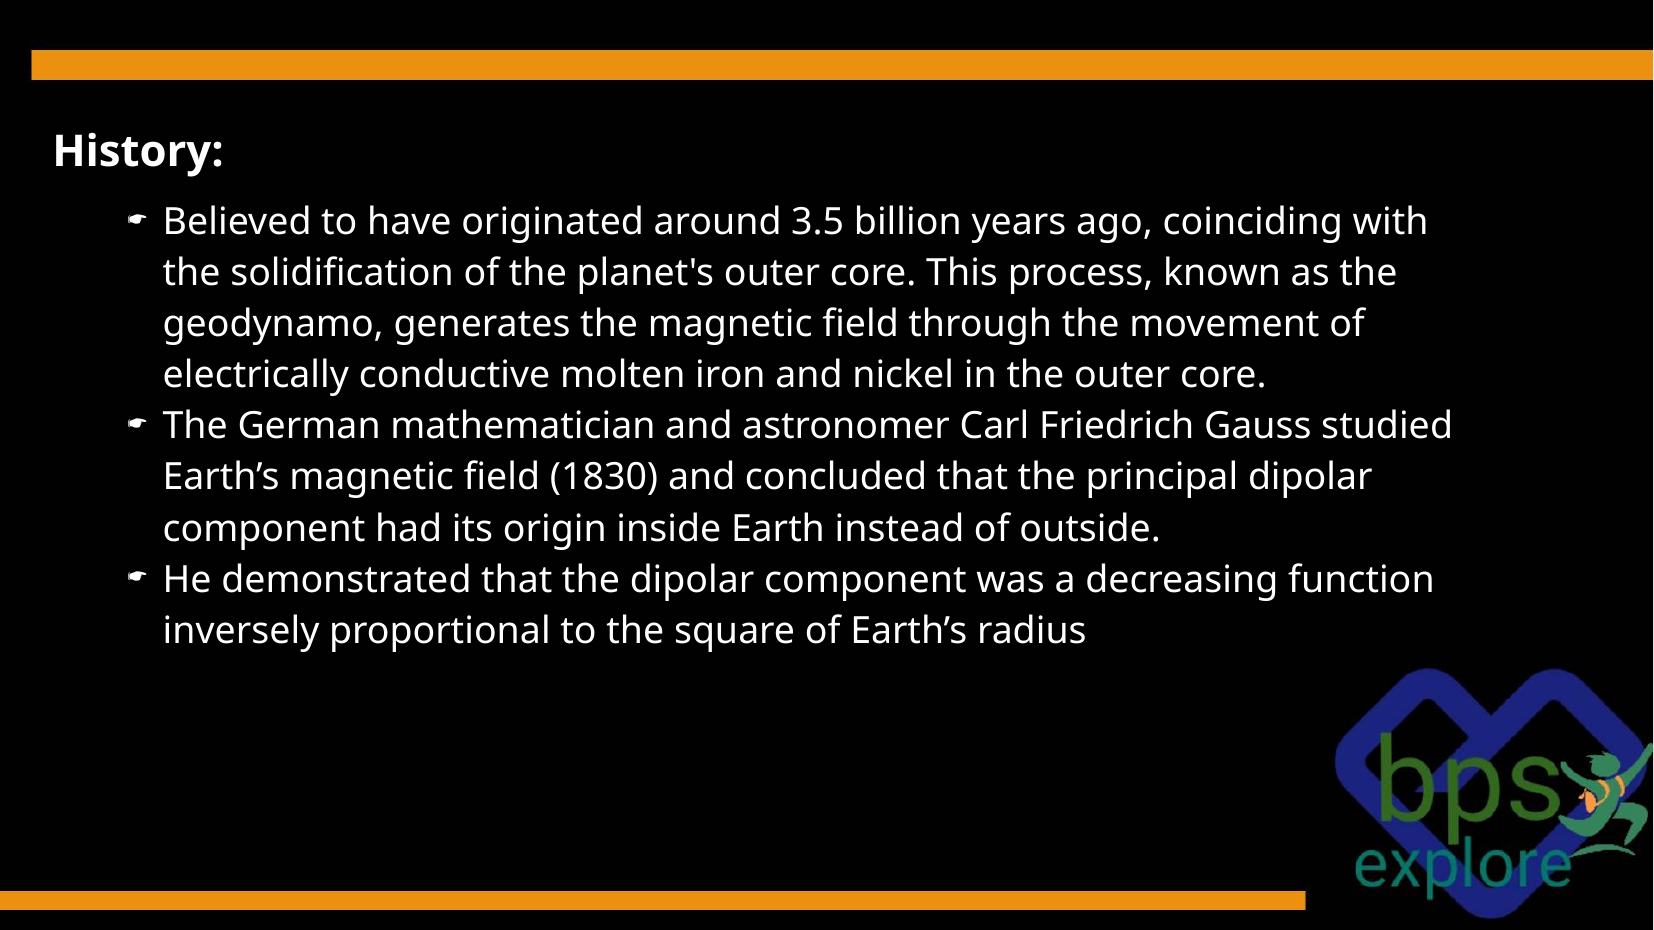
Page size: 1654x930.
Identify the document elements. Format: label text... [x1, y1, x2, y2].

text_box Believed to have originated around 3.5 billion years ago, coinciding with the solidification of the planet's outer core. This process, known as the geodynamo, generates the magnetic field through the movement of electrically conductive molten iron and nickel in the outer core. The German mathematician and astronomer Carl Friedrich Gauss studied Earth’s magnetic field (1830) and concluded that the principal dipolar component had its origin inside Earth instead of outside. He demonstrated that the dipolar component was a decreasing function inversely proportional to the square of Earth’s radius [112, 187, 1501, 863]
picture [0, 0, 1654, 930]
text_box History: [37, 112, 488, 226]
